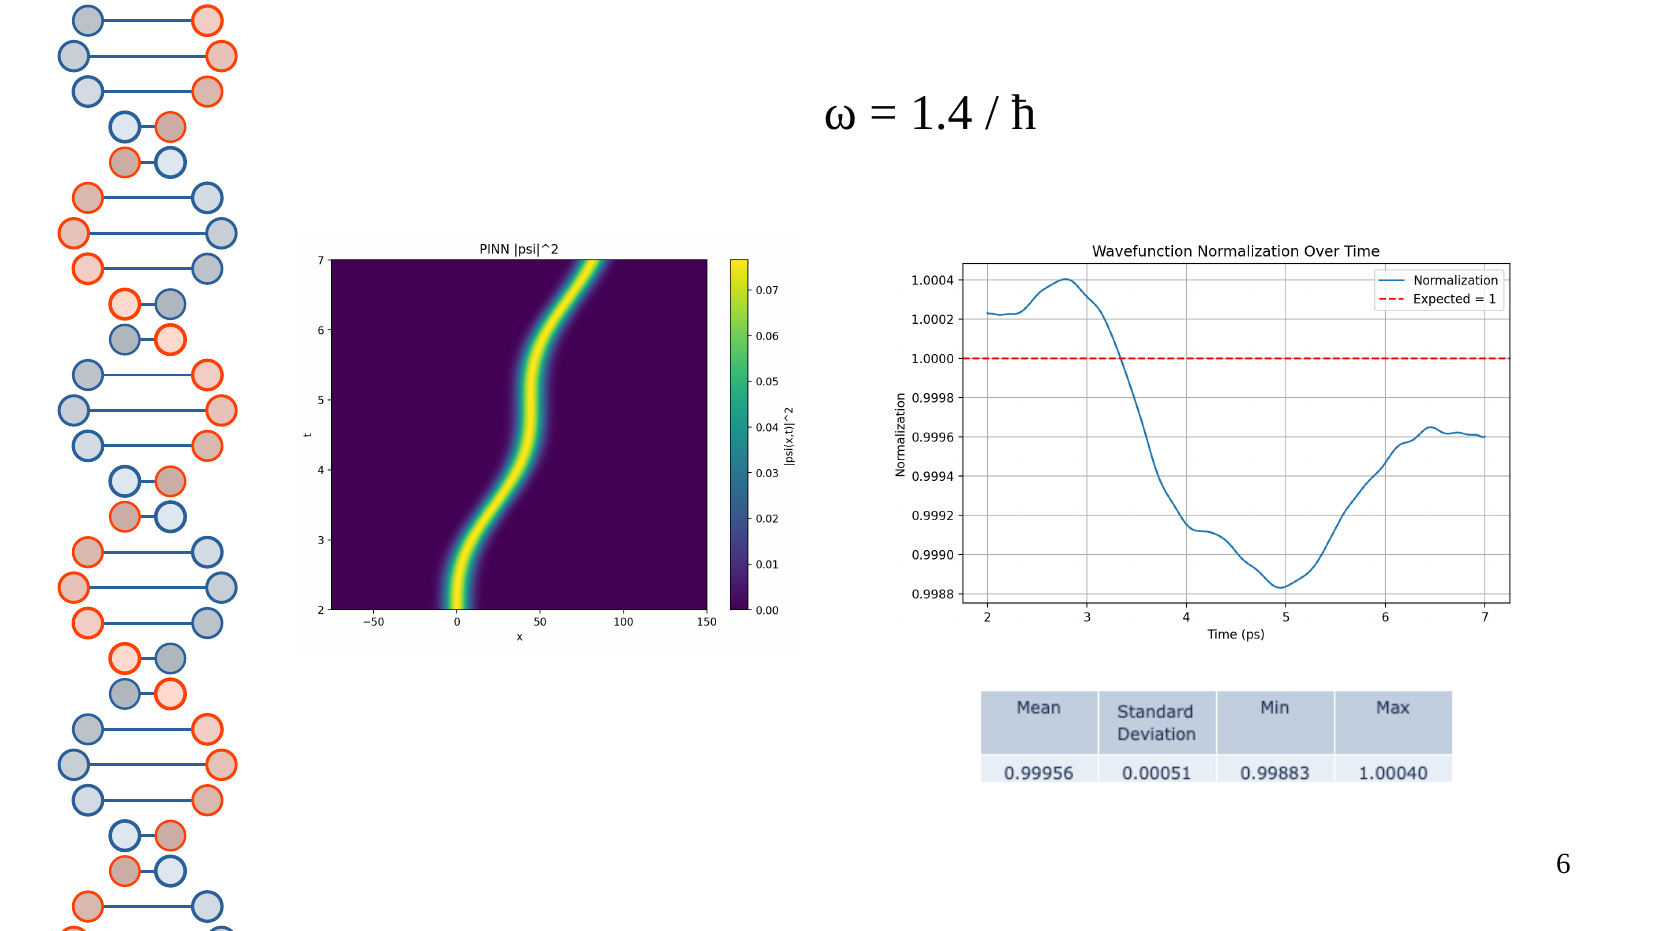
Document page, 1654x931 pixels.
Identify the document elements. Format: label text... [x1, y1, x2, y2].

picture [295, 236, 801, 650]
picture [885, 236, 1518, 650]
title ω = 1.4 / ħ [265, 35, 1595, 189]
picture [966, 676, 1469, 800]
